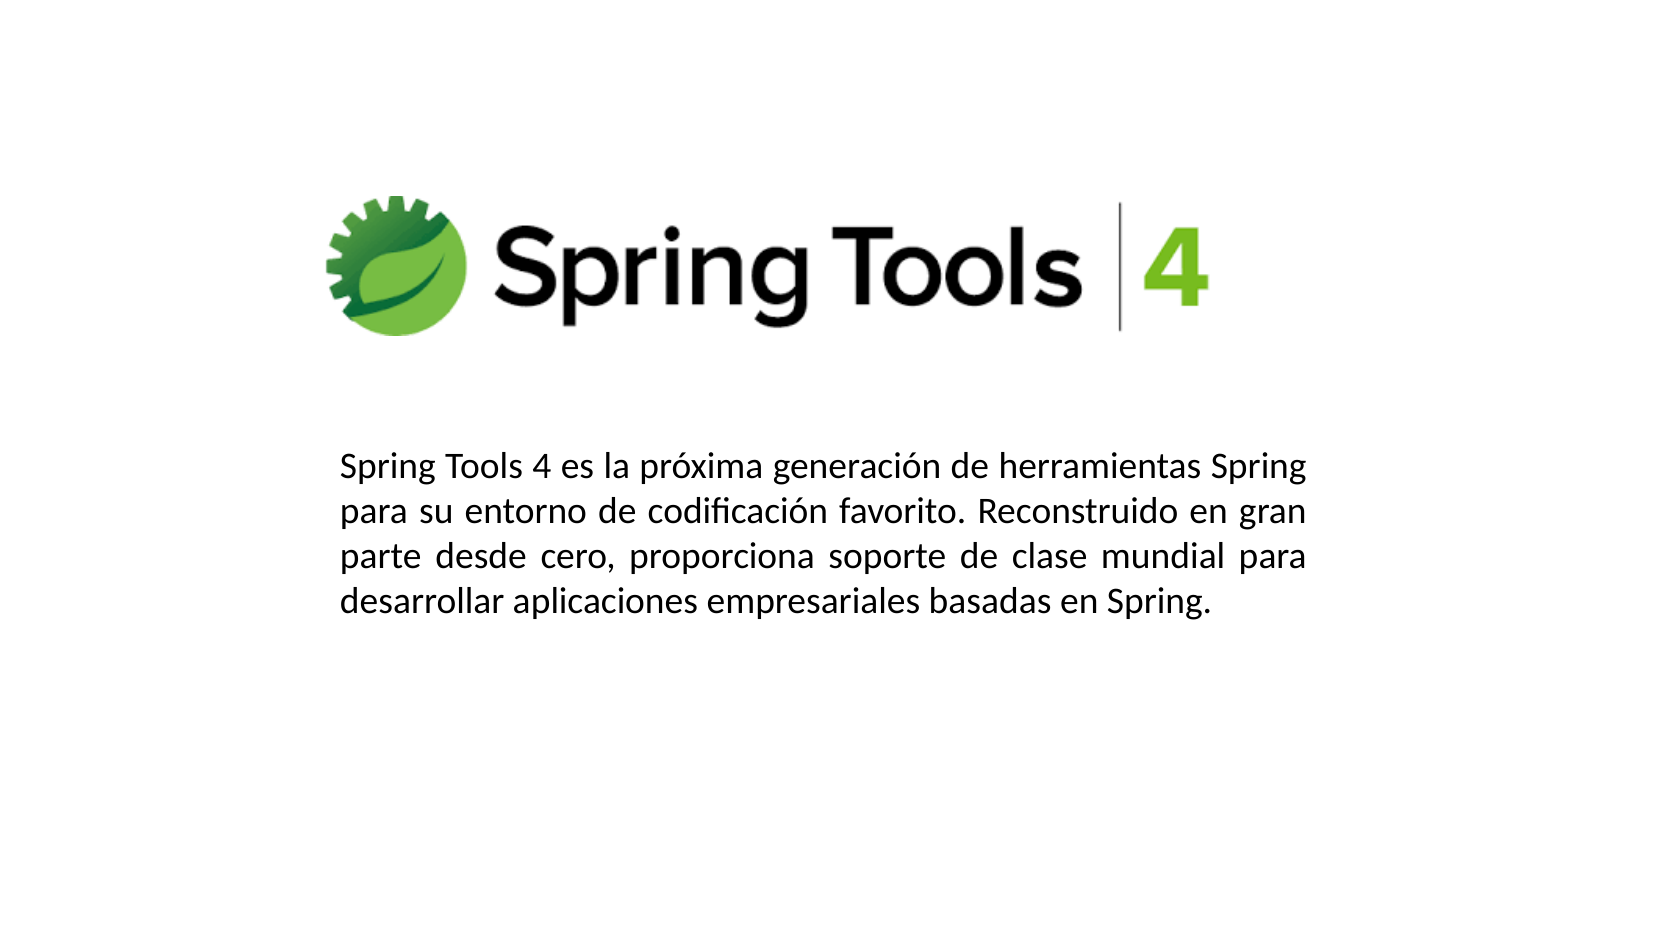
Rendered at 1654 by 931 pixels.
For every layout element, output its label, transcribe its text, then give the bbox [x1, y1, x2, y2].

picture [325, 196, 1210, 336]
text_box Spring Tools 4 es la próxima generación de herramientas Spring para su entorno de codificación favorito. Reconstruido en gran parte desde cero, proporciona soporte de clase mundial para desarrollar aplicaciones empresariales basadas en Spring. [325, 433, 1329, 719]
